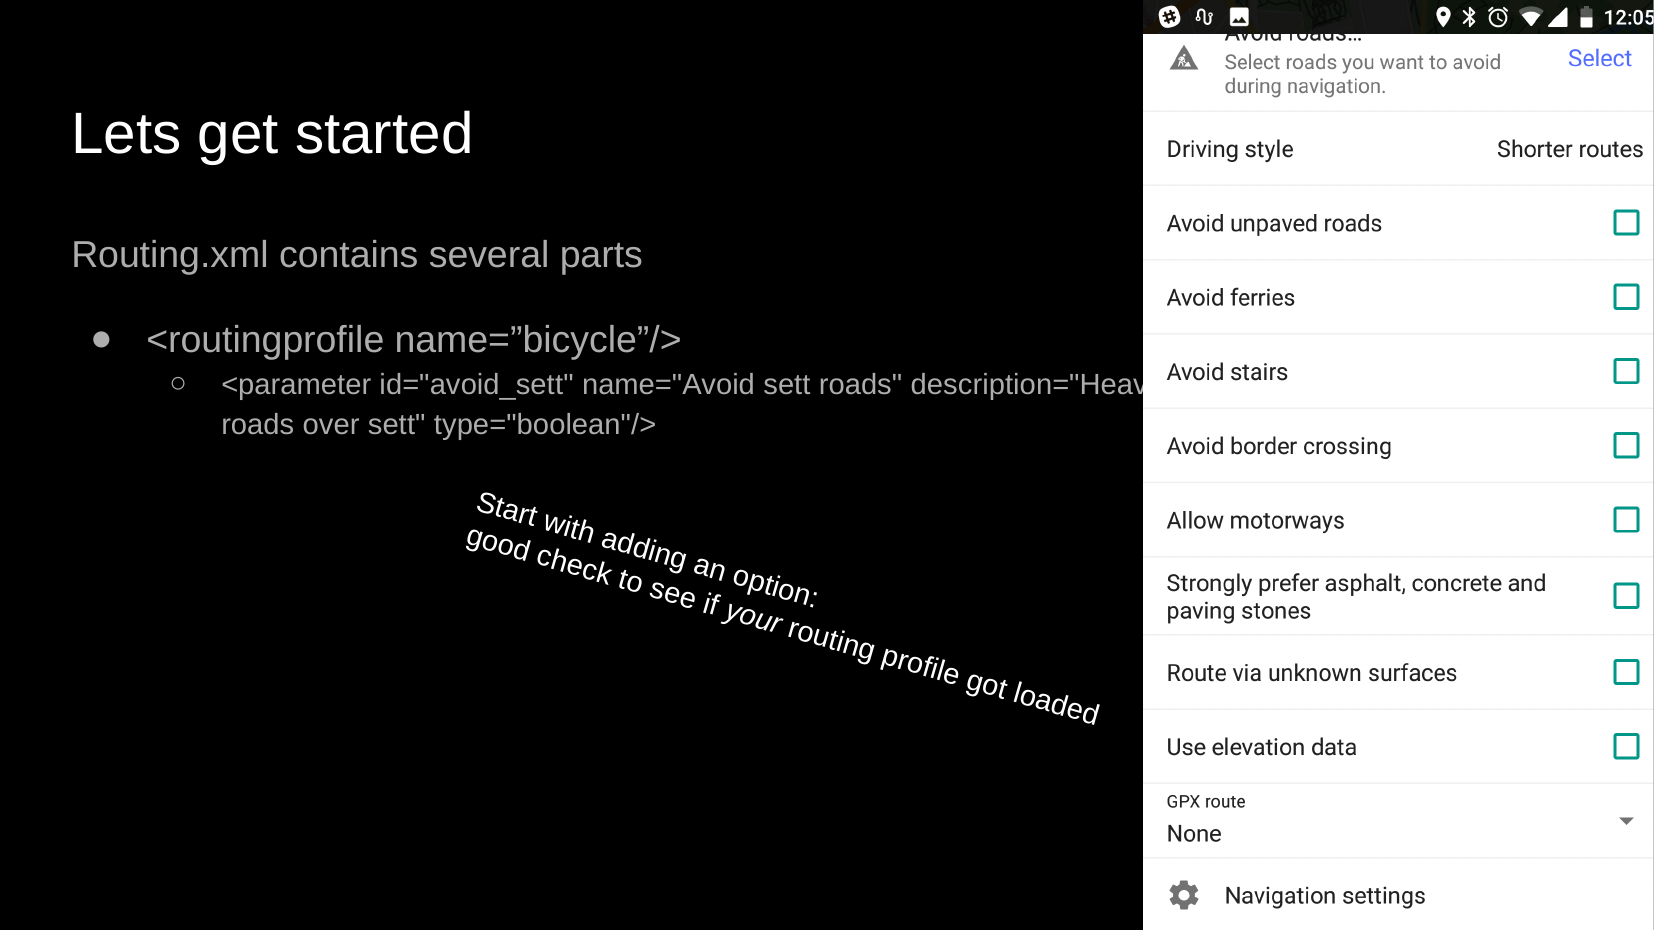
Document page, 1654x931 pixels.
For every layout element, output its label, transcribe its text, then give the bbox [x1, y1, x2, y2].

picture [1143, 0, 1654, 931]
title Lets get started [56, 80, 1143, 184]
text_box Start with adding an option: good check to see if your routing profile got loaded [390, 463, 1185, 931]
list Routing.xml contains several parts <routingprofile name=”bicycle”/> <parameter id="avoid_sett" name="Avoid sett roads" description="Heavily prefer concrete and asphalt roads over sett" type="boolean"/> [56, 208, 1143, 827]
